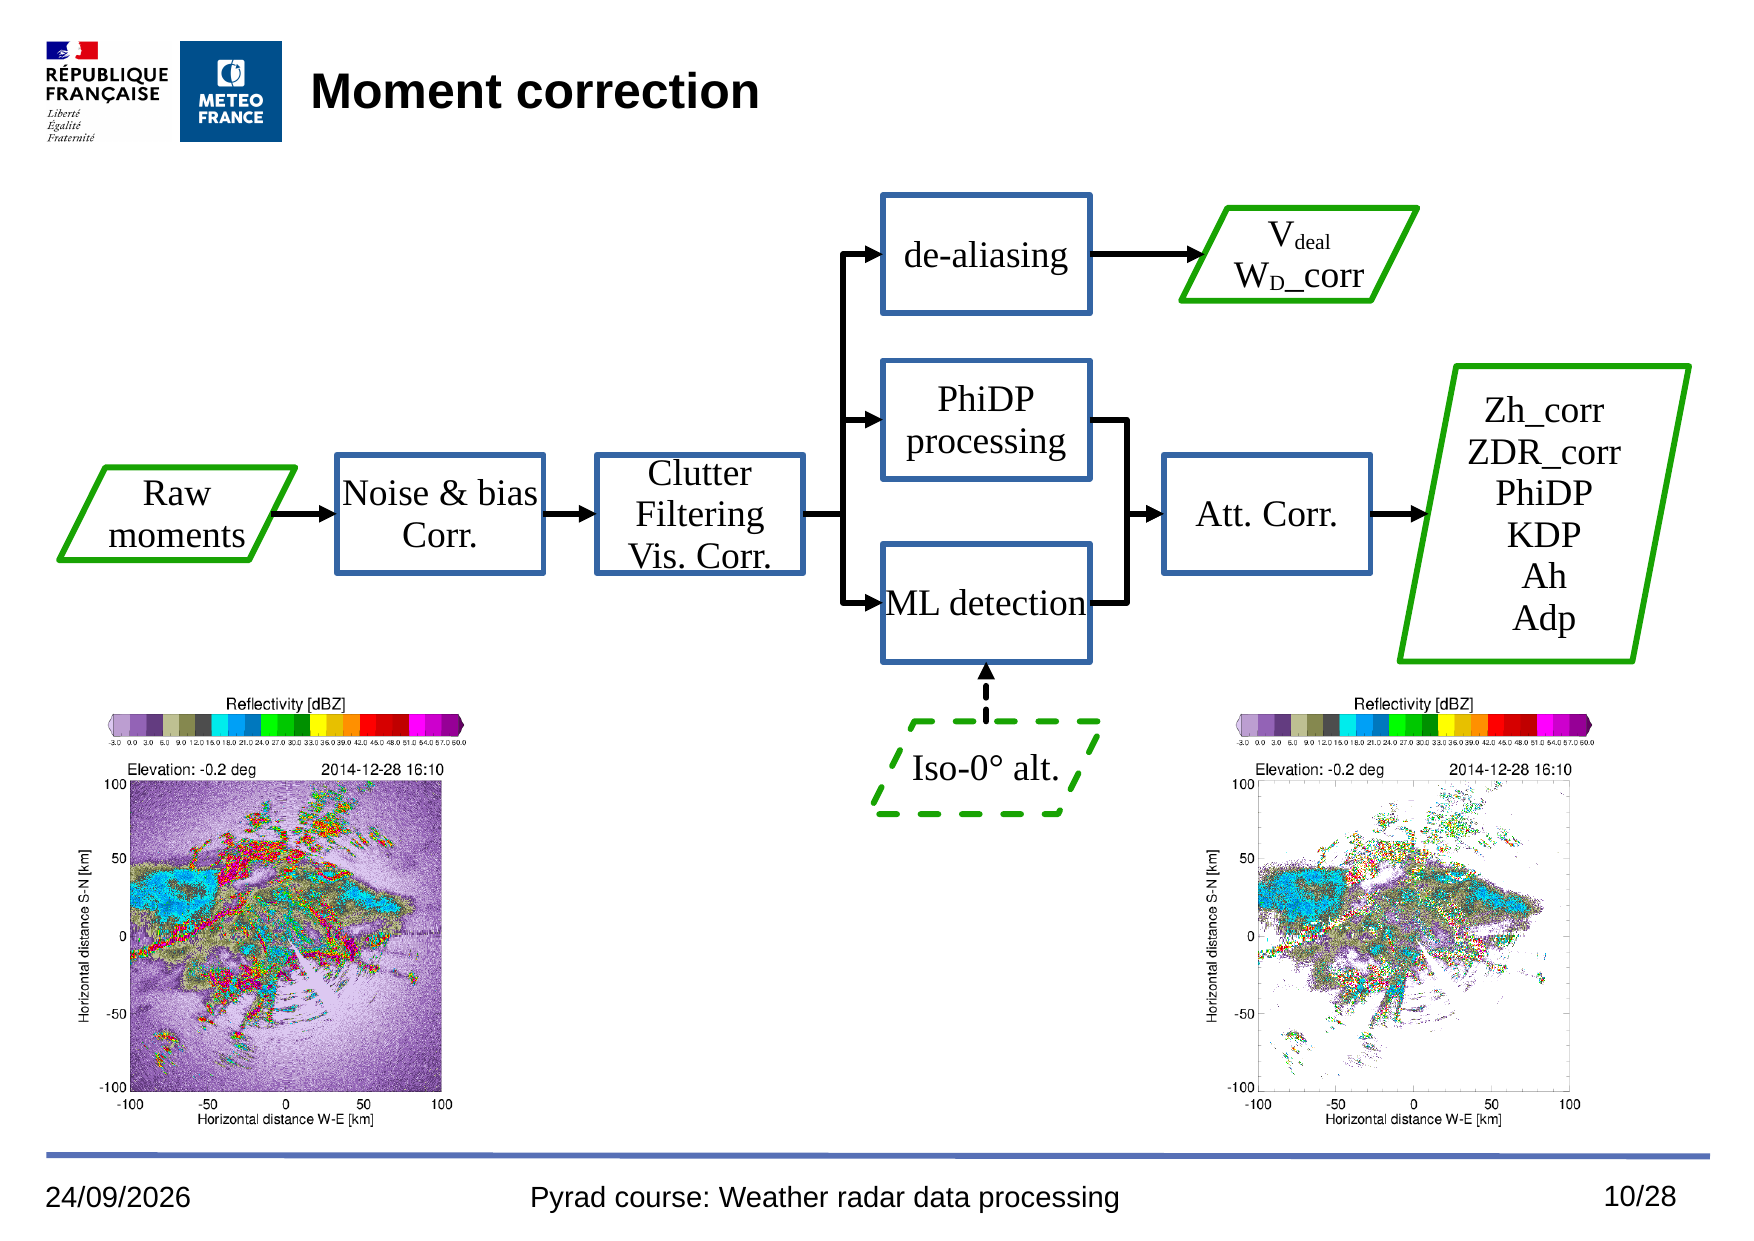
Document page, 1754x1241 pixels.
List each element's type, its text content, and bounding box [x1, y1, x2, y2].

picture [46, 41, 172, 142]
text_box ML detection [882, 543, 1090, 662]
text_box PhiDP processing [882, 360, 1090, 479]
title Moment correction [310, 40, 1697, 142]
text_box Att. Corr. [1163, 454, 1371, 573]
picture [1191, 692, 1635, 1136]
text_box Raw moments [59, 467, 296, 561]
text_box Clutter Filtering Vis. Corr. [596, 454, 804, 573]
picture [180, 41, 282, 142]
text_box Zh_corr ZDR_corr PhiDP KDP Ah Adp [1399, 366, 1690, 662]
text_box de-aliasing [882, 195, 1090, 314]
text_box Iso-0° alt. [868, 721, 1105, 815]
text_box Vdeal WD_corr [1181, 207, 1418, 301]
picture [63, 692, 507, 1136]
text_box Noise & bias Corr. [336, 454, 544, 573]
